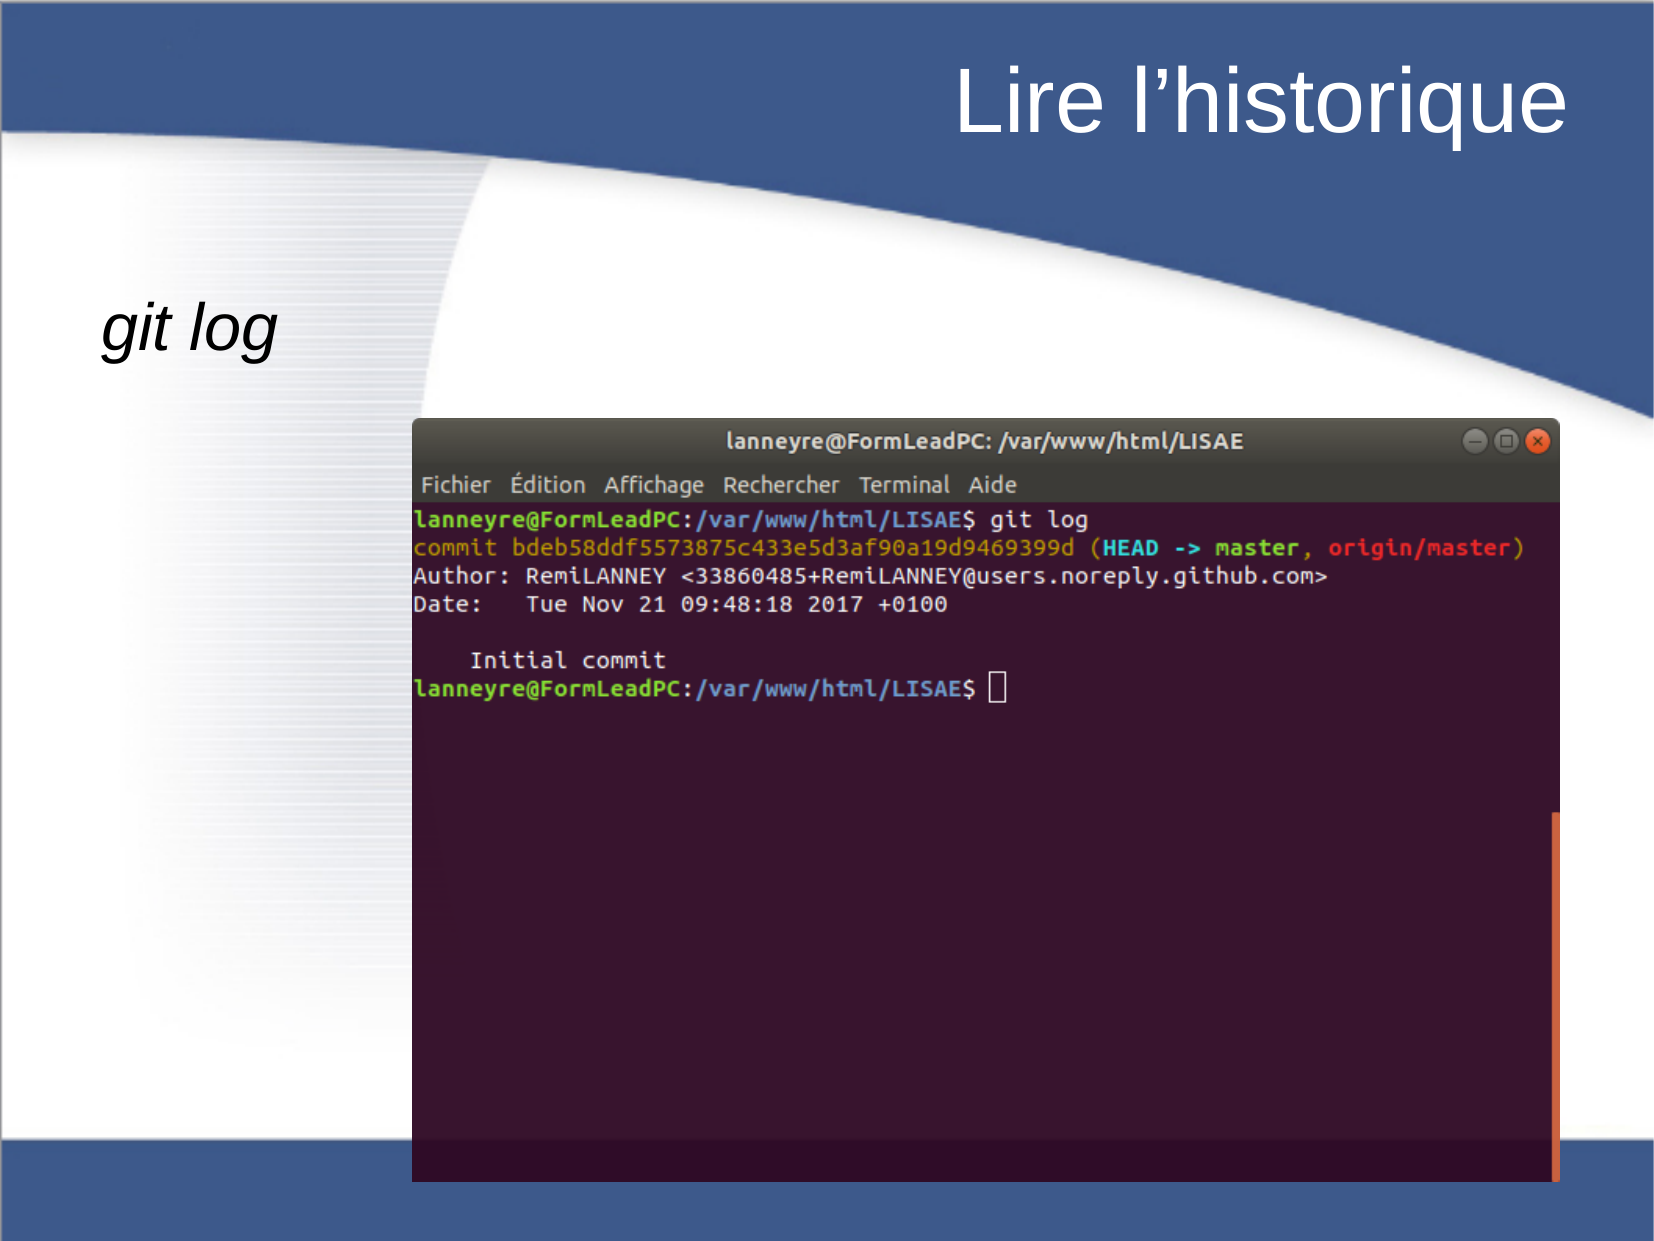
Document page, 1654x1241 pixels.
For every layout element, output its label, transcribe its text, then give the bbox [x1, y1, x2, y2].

picture [0, 0, 1654, 1241]
list git log [82, 290, 1571, 1010]
title Lire l’historique [82, 49, 1571, 257]
